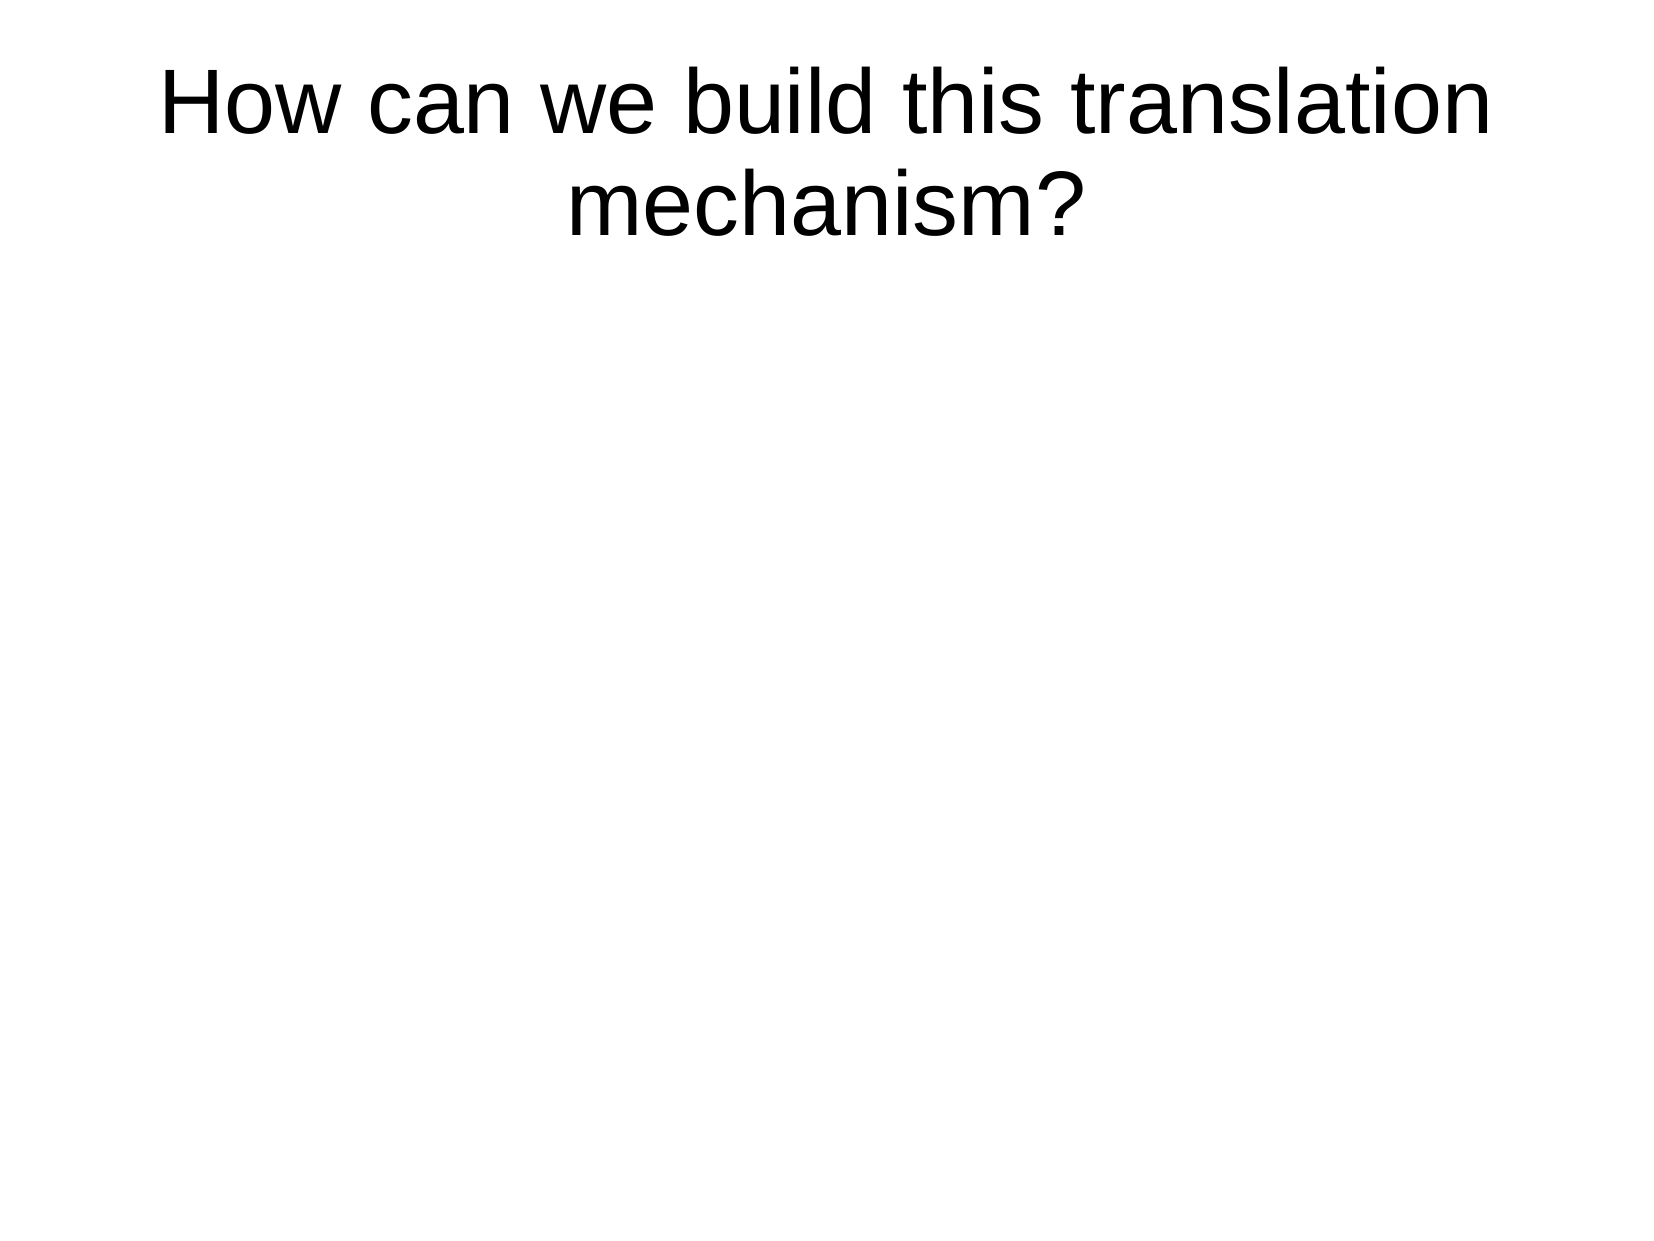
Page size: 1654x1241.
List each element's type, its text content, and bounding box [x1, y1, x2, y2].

title How can we build this translation mechanism? [82, 49, 1571, 257]
